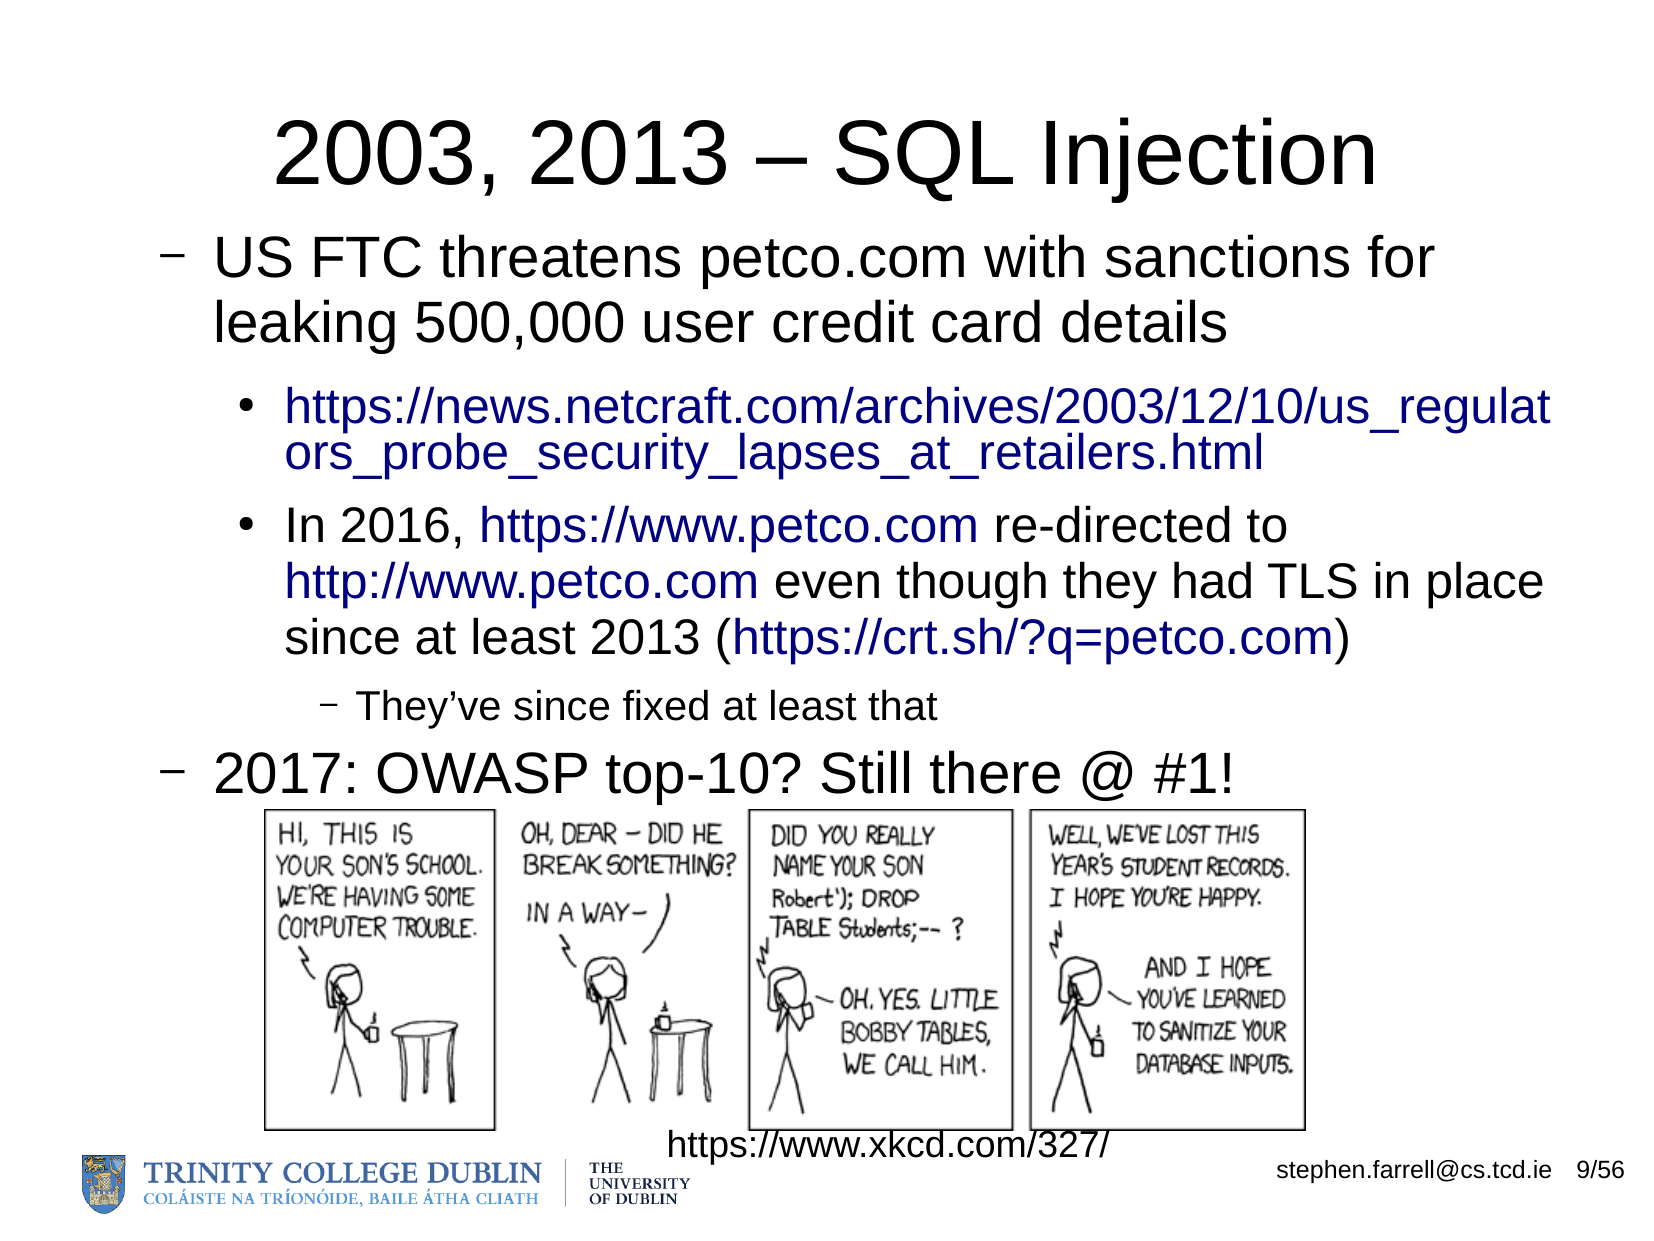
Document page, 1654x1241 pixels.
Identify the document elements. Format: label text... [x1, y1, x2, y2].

picture [264, 809, 1306, 1131]
text_box https://www.xkcd.com/327/ [651, 1116, 1291, 1216]
title 2003, 2013 – SQL Injection [82, 49, 1571, 257]
picture [82, 1155, 651, 1214]
list US FTC threatens petco.com with sanctions for leaking 500,000 user credit card details https://news.netcraft.com/archives/2003/12/10/us_regulators_probe_security_lapses_at_retailers.html In 2016, https://www.petco.com re-directed tohttp://www.petco.com even though they had TLS in place since at least 2013 (https://crt.sh/?q=petco.com) They’ve since fixed at least that 2017: OWASP top-10? Still there @ #1! [71, 225, 1561, 945]
